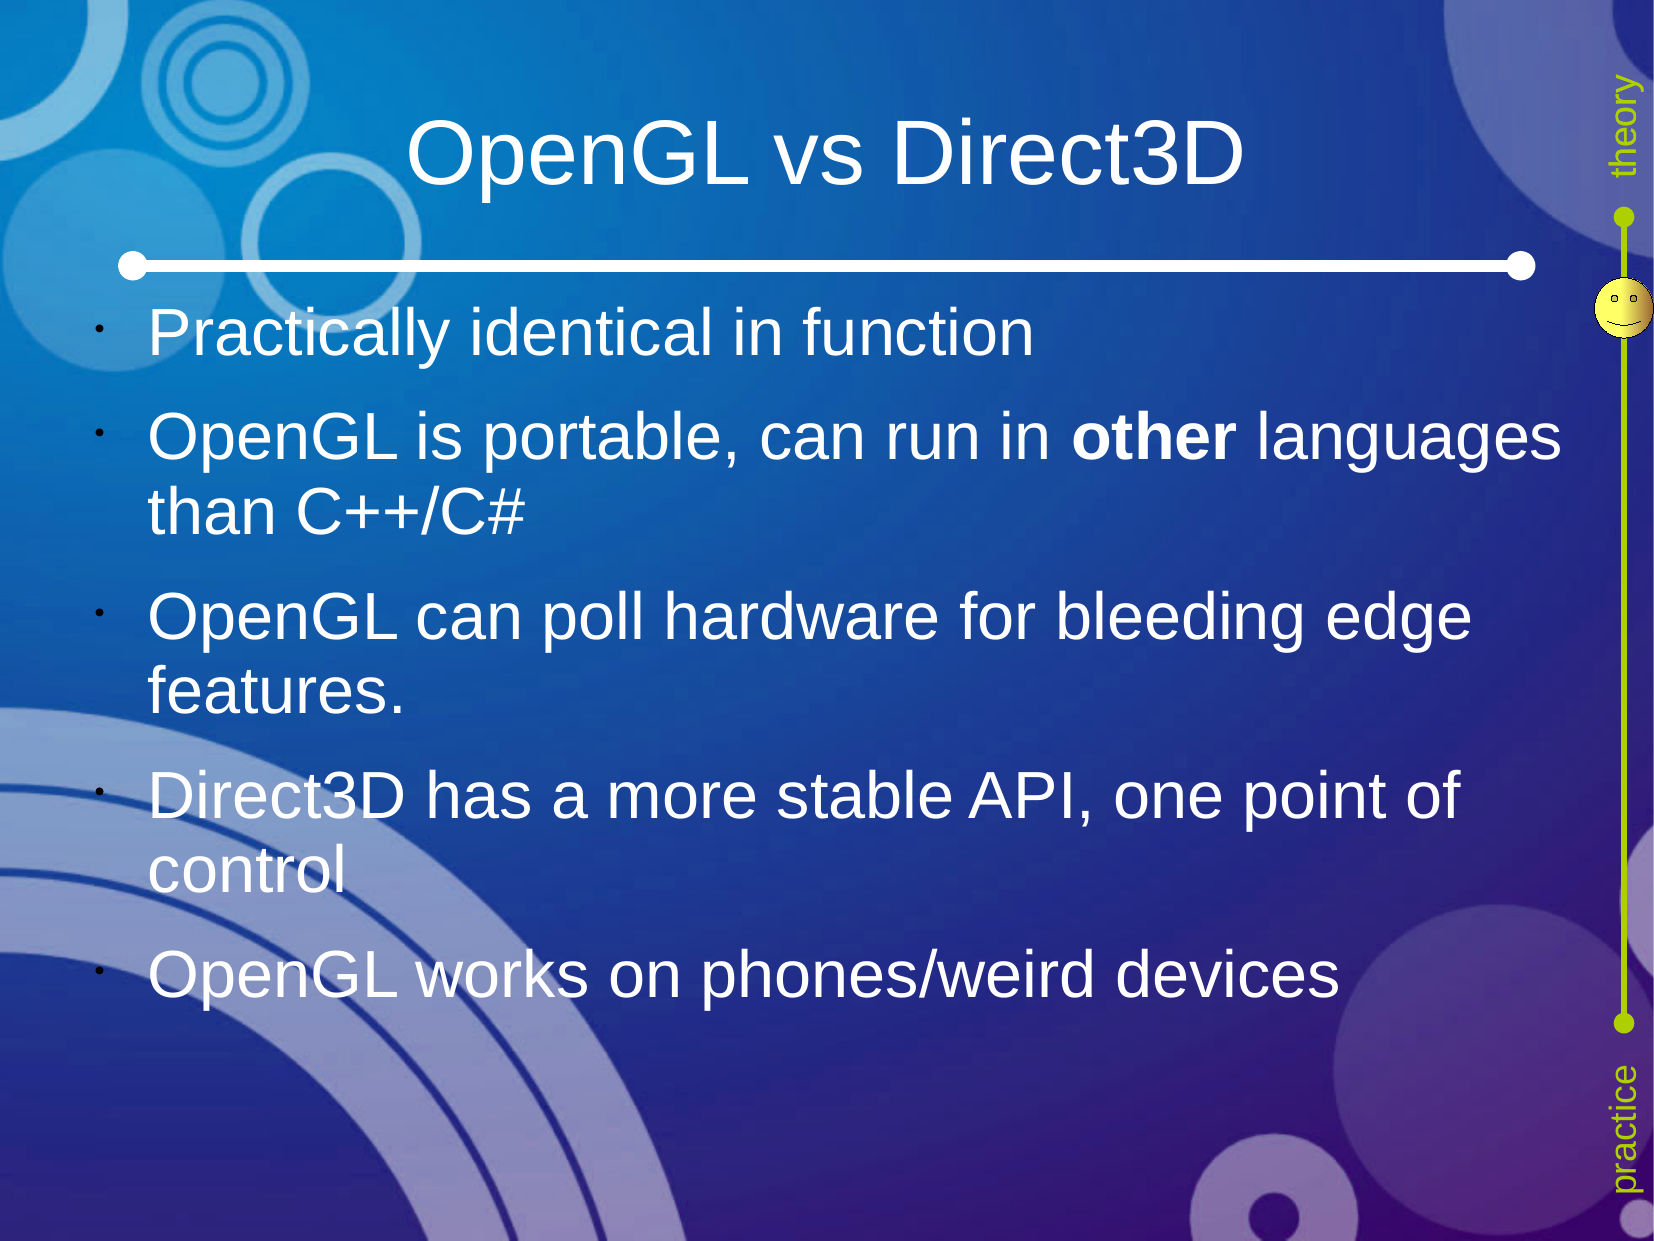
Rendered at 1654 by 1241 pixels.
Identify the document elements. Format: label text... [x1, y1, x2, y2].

title OpenGL vs Direct3D [82, 56, 1571, 250]
text_box [1594, 277, 1654, 339]
picture [0, 0, 1654, 1241]
list Practically identical in function OpenGL is portable, can run in other languages than C++/C# OpenGL can poll hardware for bleeding edge features. Direct3D has a more stable API, one point of control OpenGL works on phones/weird devices [76, 295, 1565, 1100]
